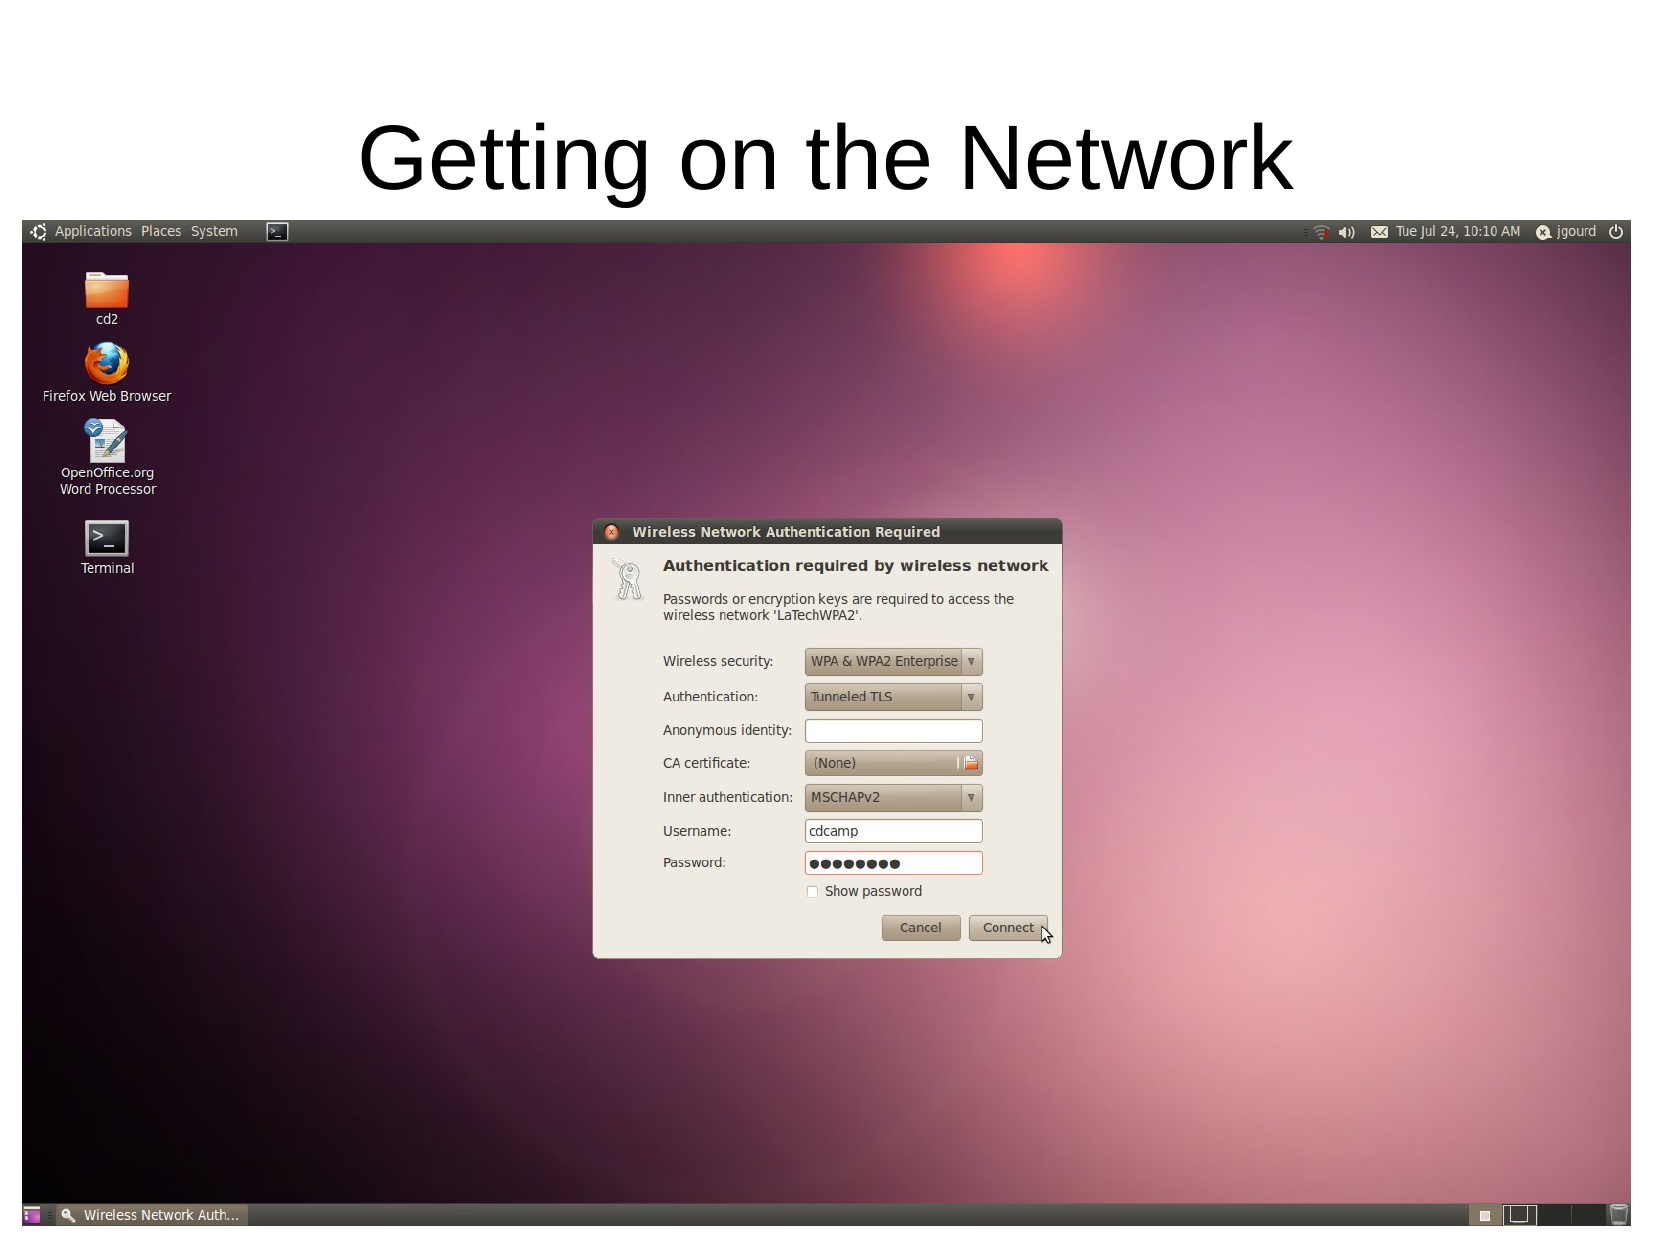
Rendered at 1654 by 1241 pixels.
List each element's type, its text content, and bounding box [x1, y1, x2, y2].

title Getting on the Network [82, 49, 1571, 220]
picture [22, 220, 1631, 1226]
